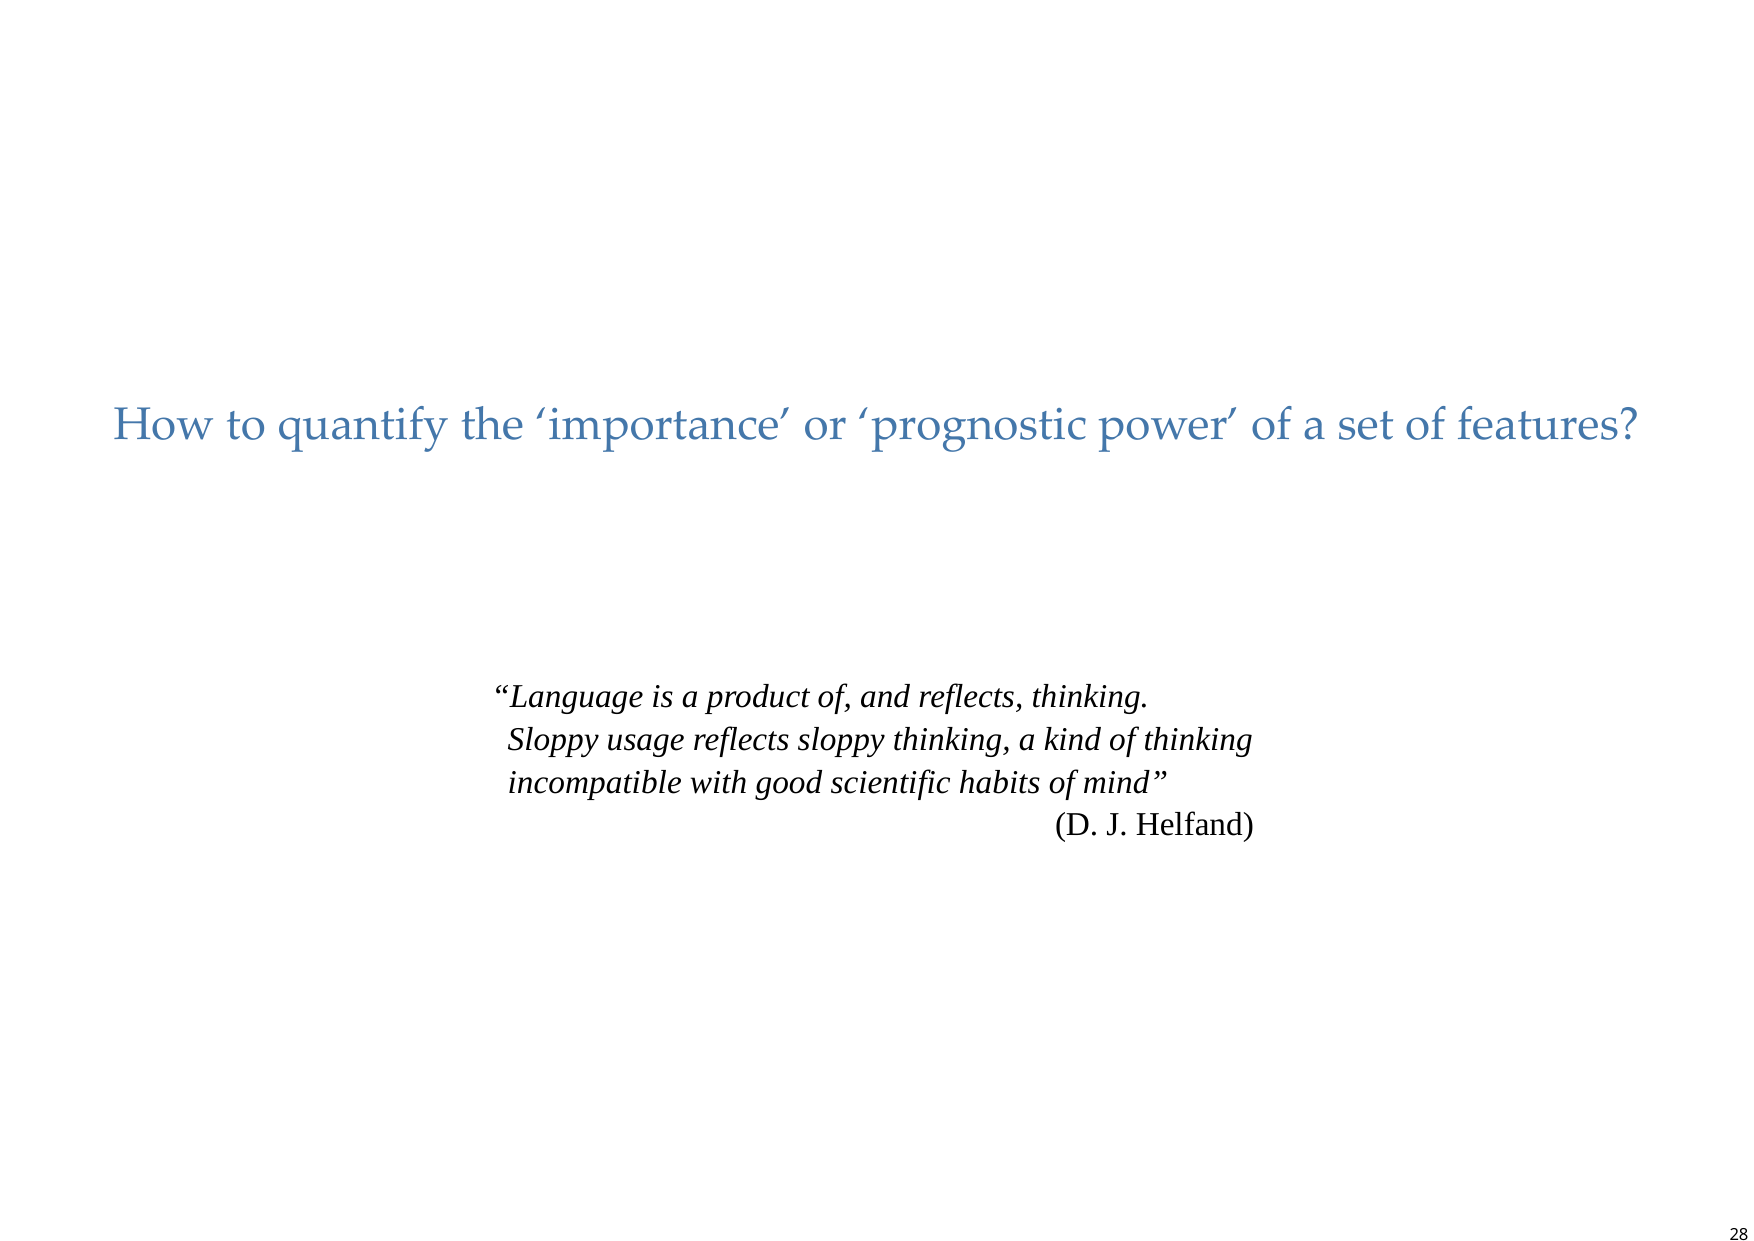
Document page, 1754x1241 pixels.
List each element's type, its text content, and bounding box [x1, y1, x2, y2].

text_box “Language is a product of, and reflects, thinking. Sloppy usage reflects sloppy thinking, a kind of thinking incompatible with good scientific habits of mind” (D. J. Helfand) [476, 665, 1278, 851]
text_box How to quantify the ‘importance’ or ‘prognostic power’ of a set of features? [98, 398, 1656, 461]
